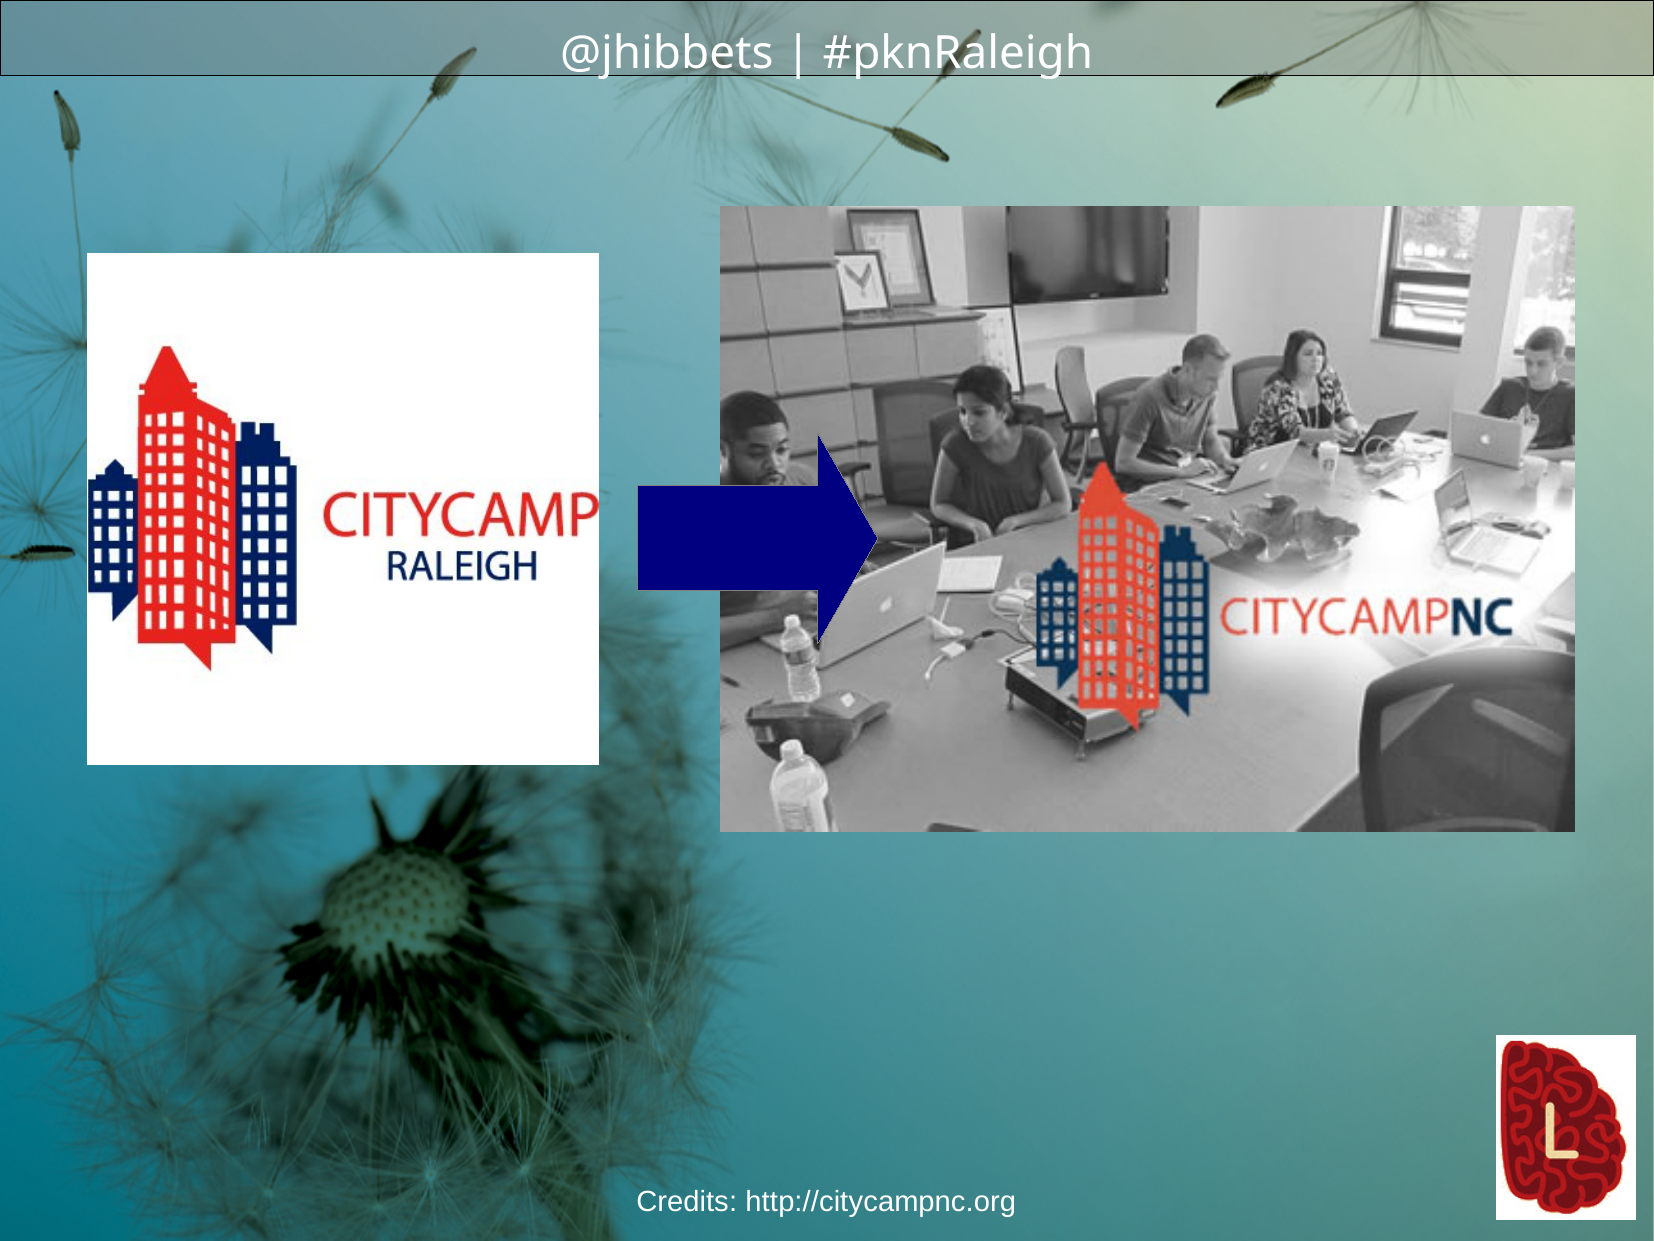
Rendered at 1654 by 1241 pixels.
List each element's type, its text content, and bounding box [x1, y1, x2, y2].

picture [0, 76, 1654, 1241]
text_box [637, 433, 878, 644]
text_box Credits: http://citycampnc.org [621, 1177, 1032, 1225]
